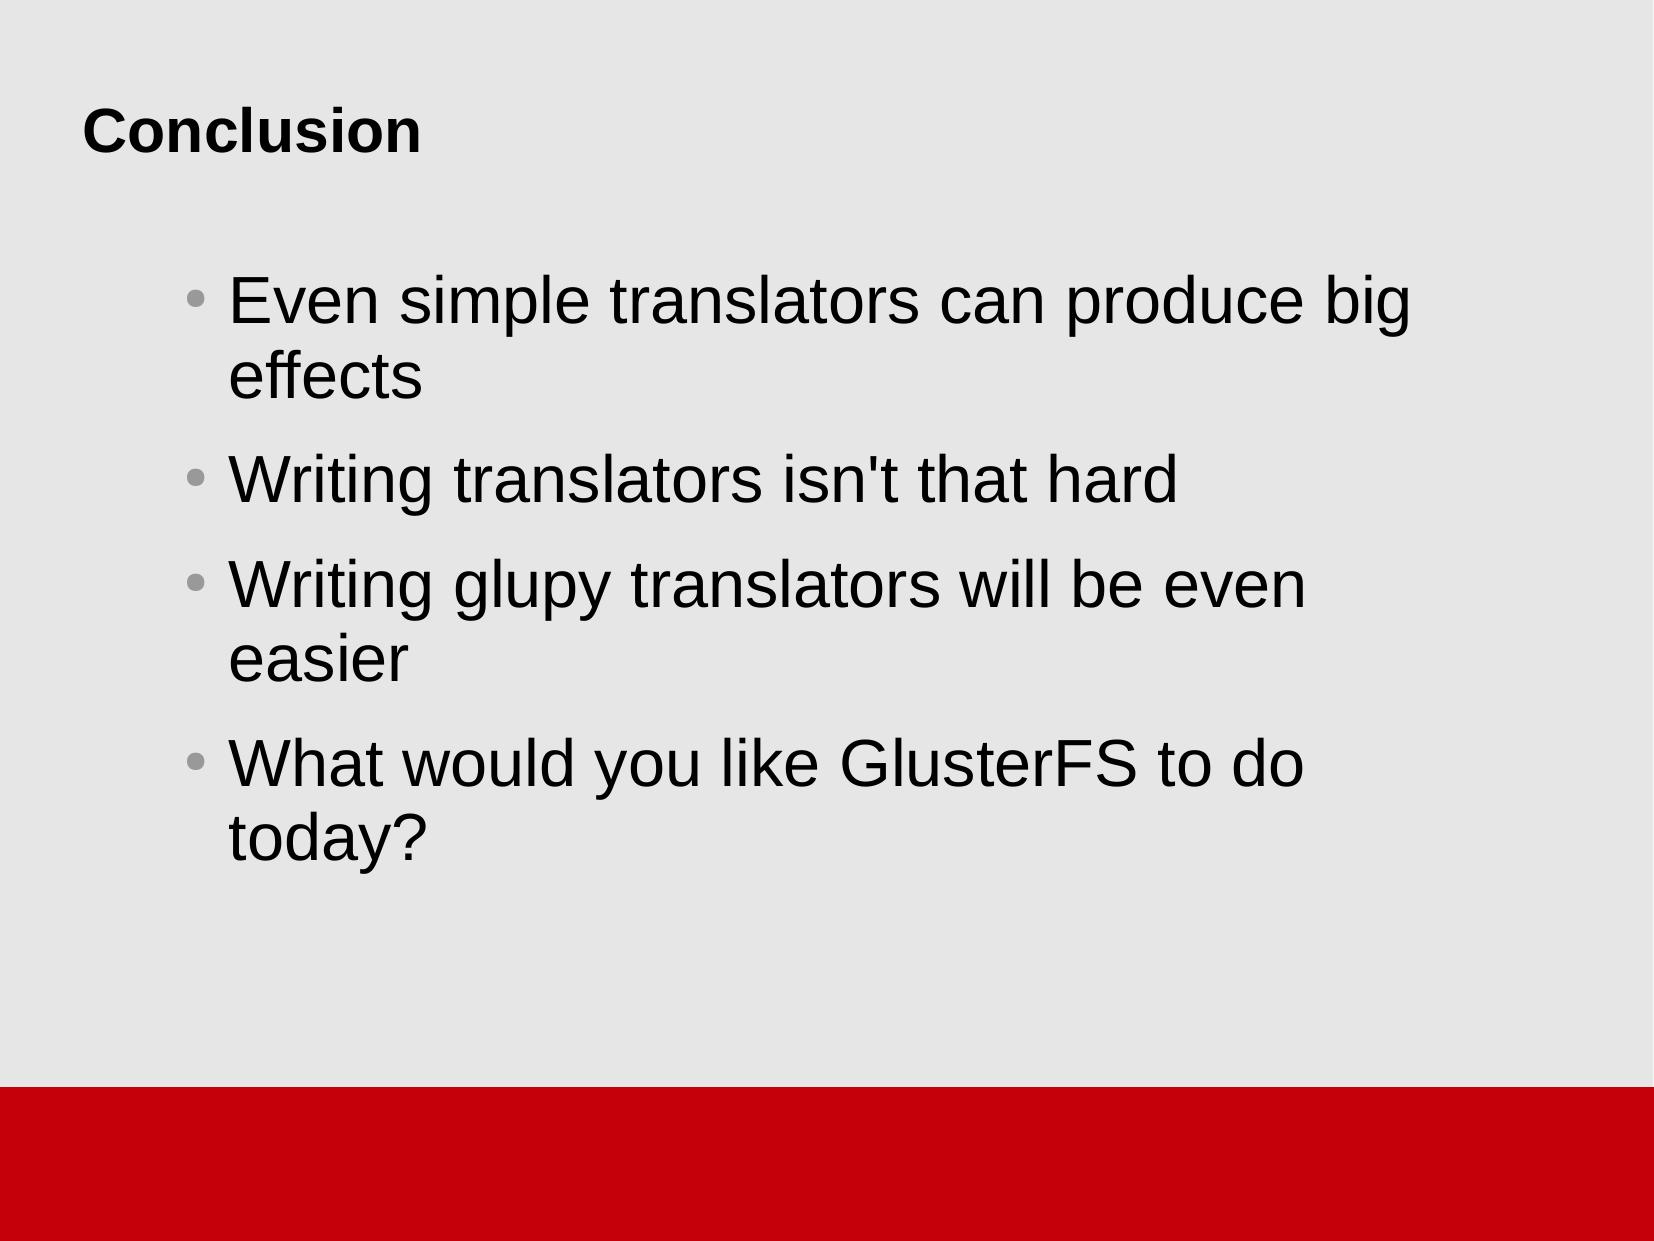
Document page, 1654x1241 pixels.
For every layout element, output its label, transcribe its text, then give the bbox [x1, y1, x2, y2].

title Conclusion [82, 37, 1571, 226]
list Even simple translators can produce big effects Writing translators isn't that hard Writing glupy translators will be even easier What would you like GlusterFS to do today? [168, 263, 1425, 859]
